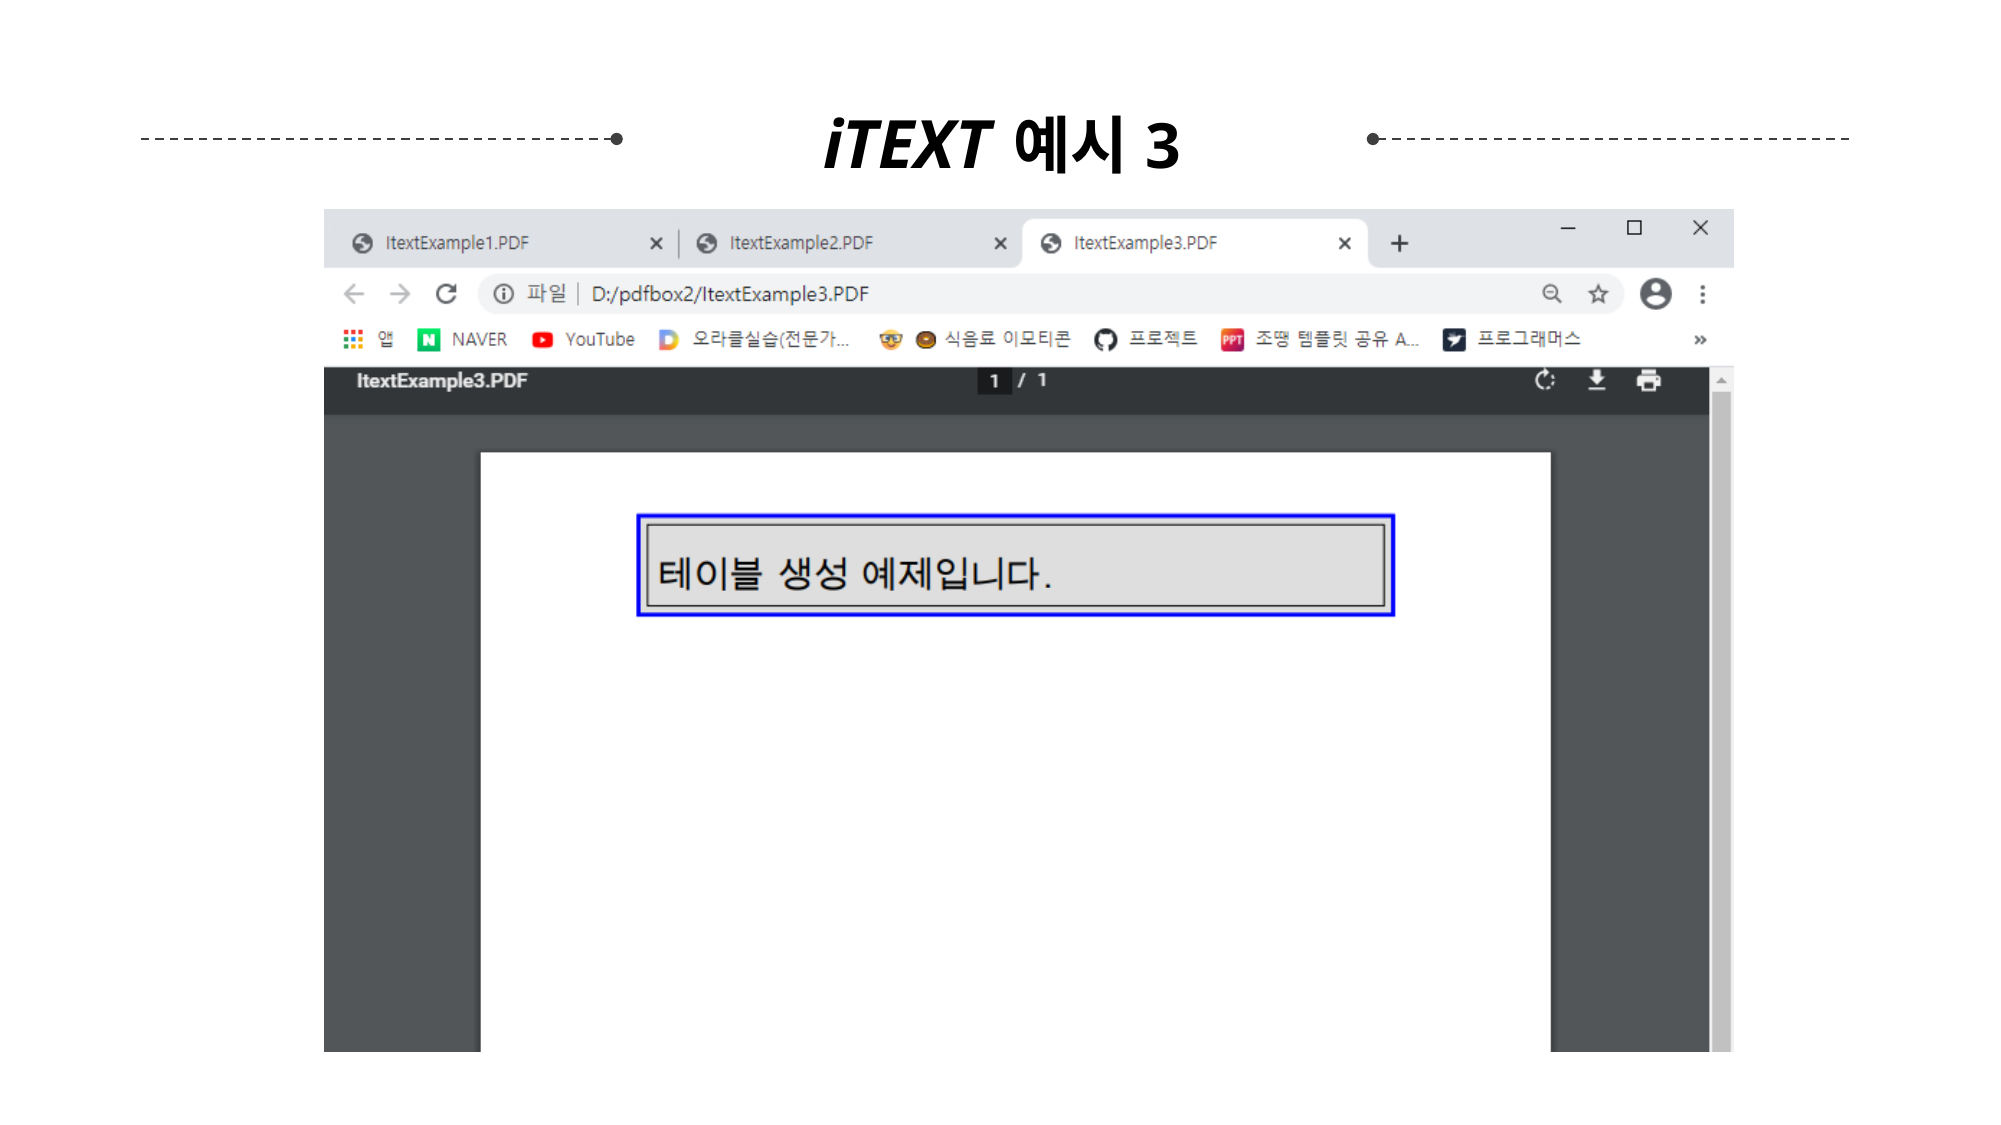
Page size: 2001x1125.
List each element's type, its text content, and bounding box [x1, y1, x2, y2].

picture [324, 209, 1734, 1052]
text_box iTEXT 예시 3 [567, 54, 1438, 191]
